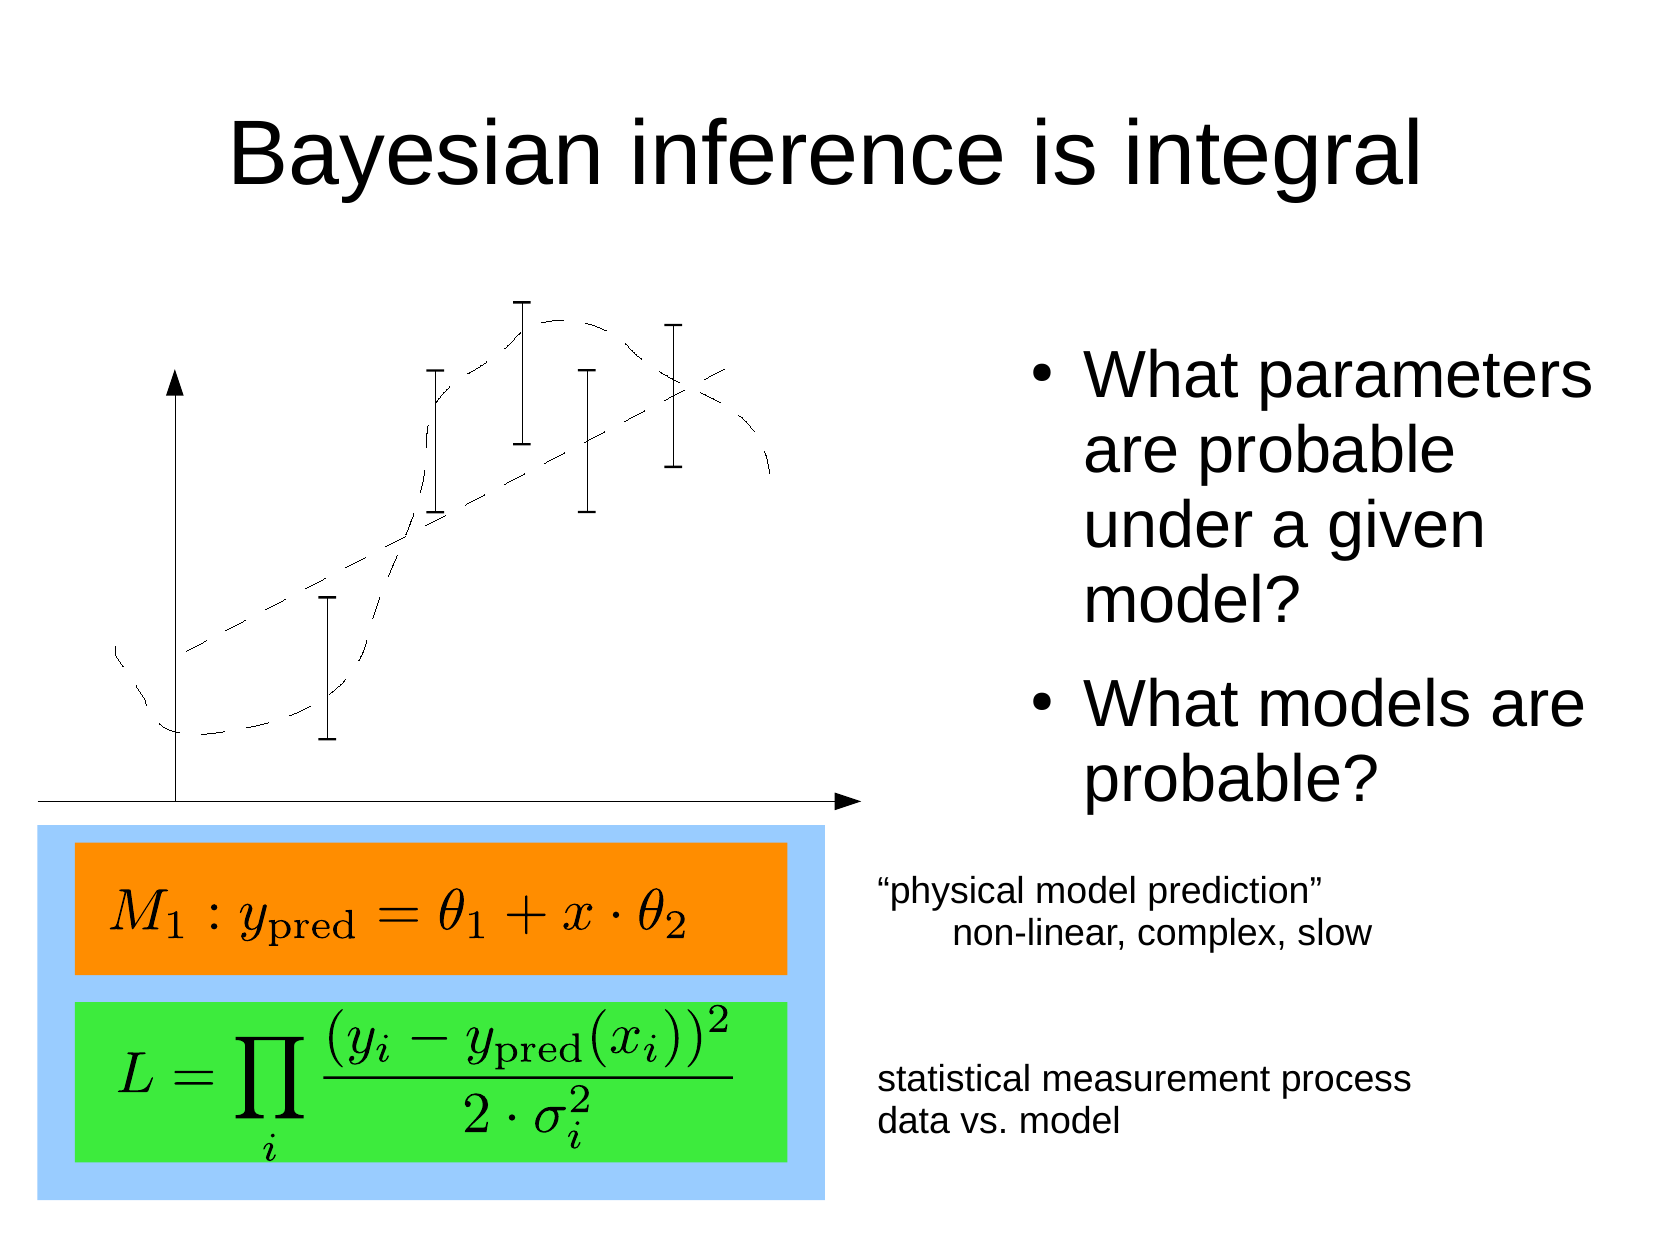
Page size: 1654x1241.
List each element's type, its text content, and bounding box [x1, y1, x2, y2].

text_box “physical model prediction” non-linear, complex, slow [862, 862, 1613, 976]
text_box [37, 825, 825, 1201]
title Bayesian inference is integral [82, 49, 1571, 257]
list What parameters are probable under a given model? What models are probable? [1012, 337, 1646, 1060]
text_box statistical measurement process data vs. model [862, 1050, 1576, 1163]
